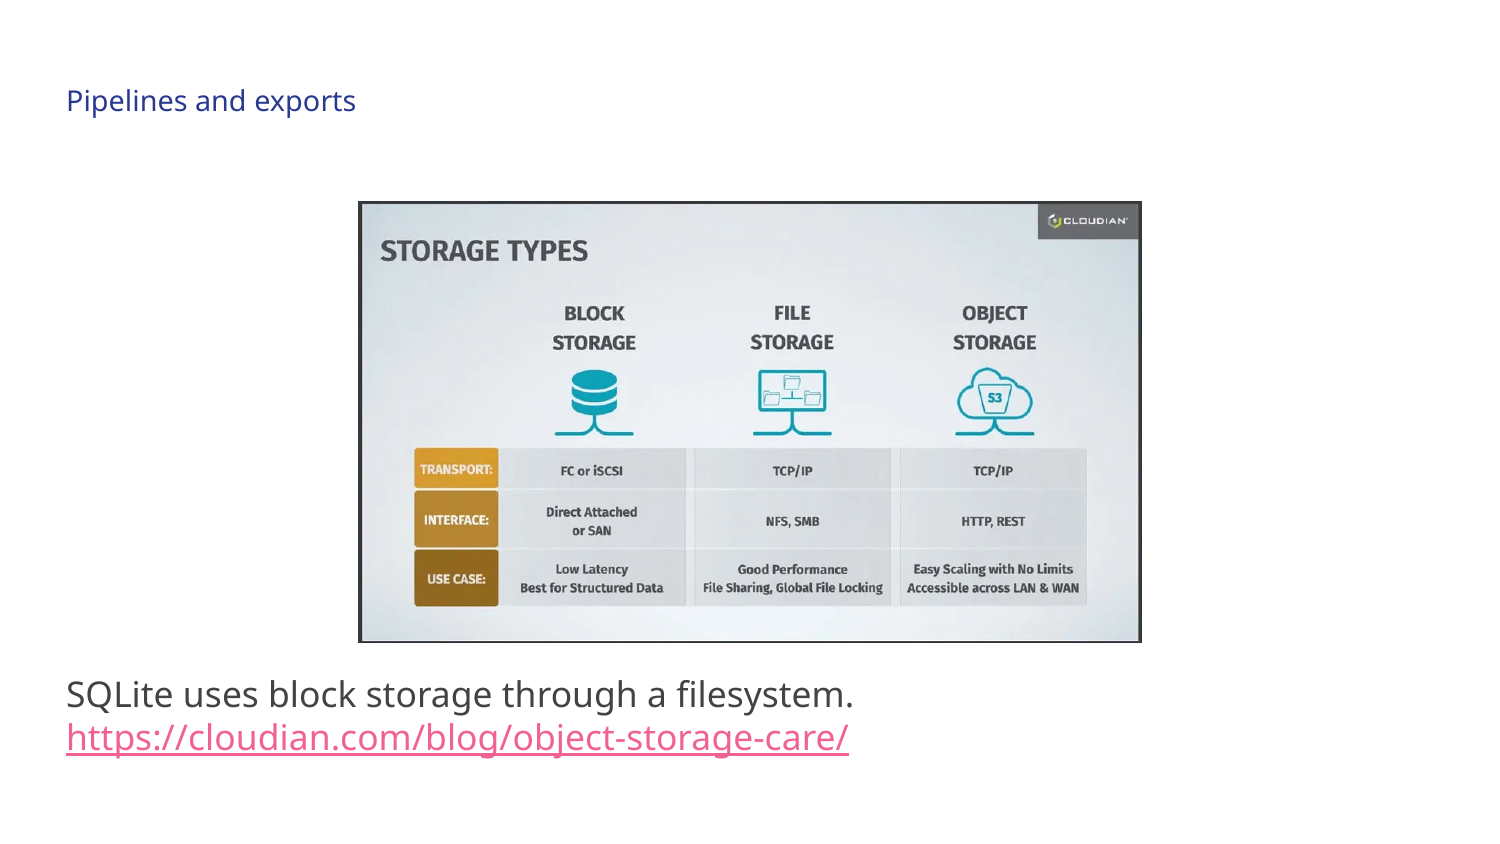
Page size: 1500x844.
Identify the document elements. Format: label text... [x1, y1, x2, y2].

text_box SQLite uses block storage through a filesystem. https://cloudian.com/blog/object-storage-care/ [51, 657, 1475, 793]
title Pipelines and exports [51, 67, 1449, 167]
picture [358, 201, 1142, 643]
